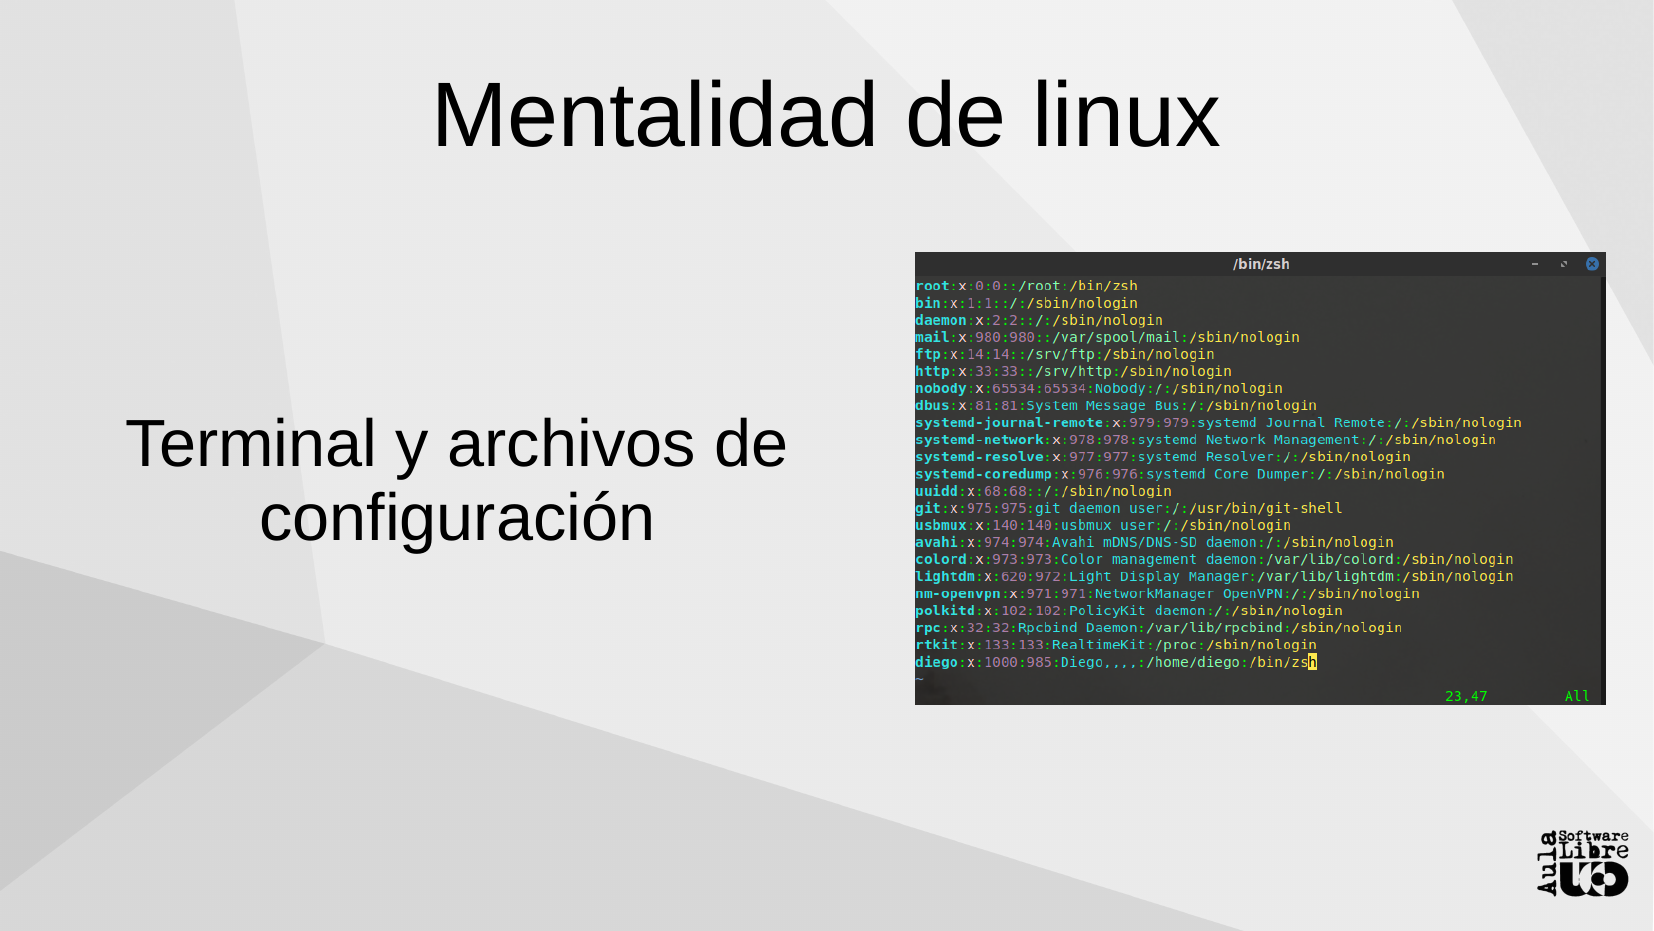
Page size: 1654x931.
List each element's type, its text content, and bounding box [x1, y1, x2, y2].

subtitle Terminal y archivos de configuración [0, 210, 991, 751]
title Mentalidad de linux [82, 37, 1571, 193]
picture [0, 0, 1654, 931]
